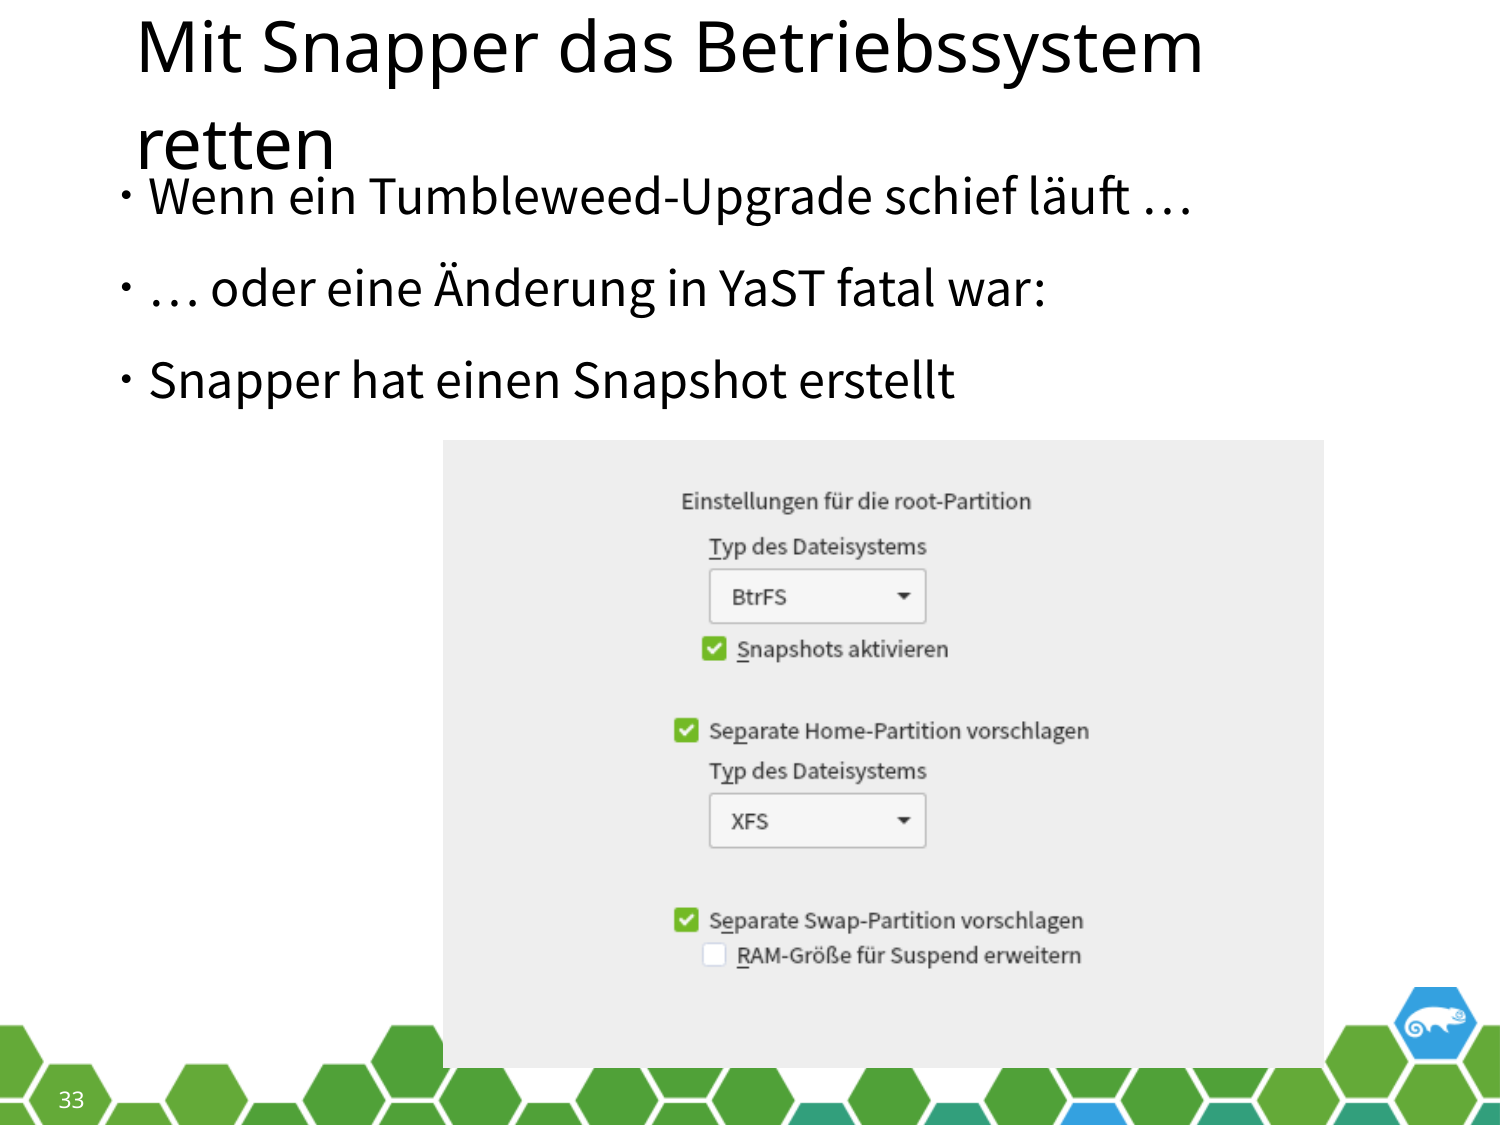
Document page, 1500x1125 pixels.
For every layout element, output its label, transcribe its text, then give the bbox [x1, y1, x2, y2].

list Wenn ein Tumbleweed-Upgrade schief läuft … … oder eine Änderung in YaST fatal war: Snapper hat einen Snapshot erstellt [120, 160, 1365, 814]
picture [0, 440, 1500, 1125]
title Mit Snapper das Betriebssystem retten [135, 4, 1407, 183]
